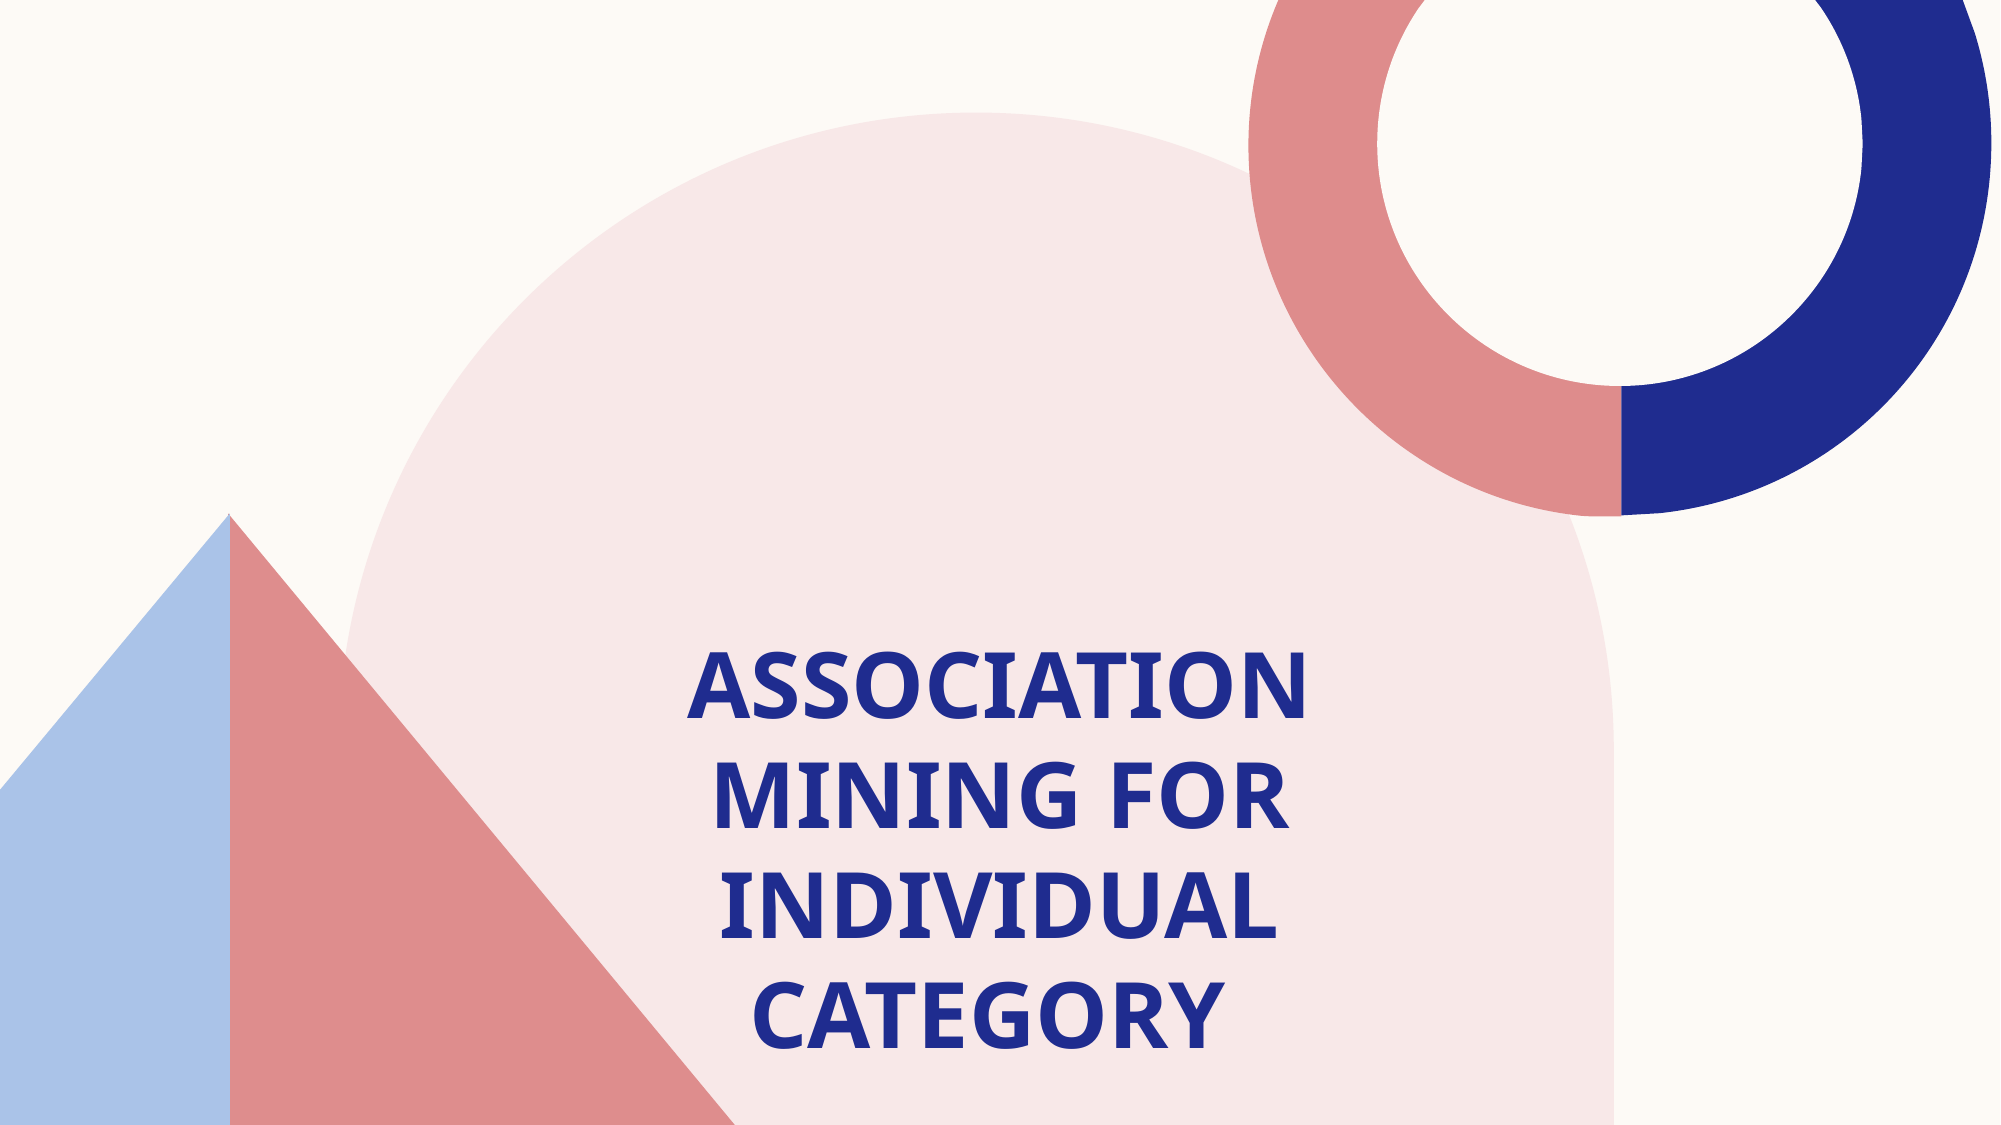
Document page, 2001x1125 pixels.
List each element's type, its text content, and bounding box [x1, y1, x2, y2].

title Association Mining for individual category [497, 437, 1548, 564]
